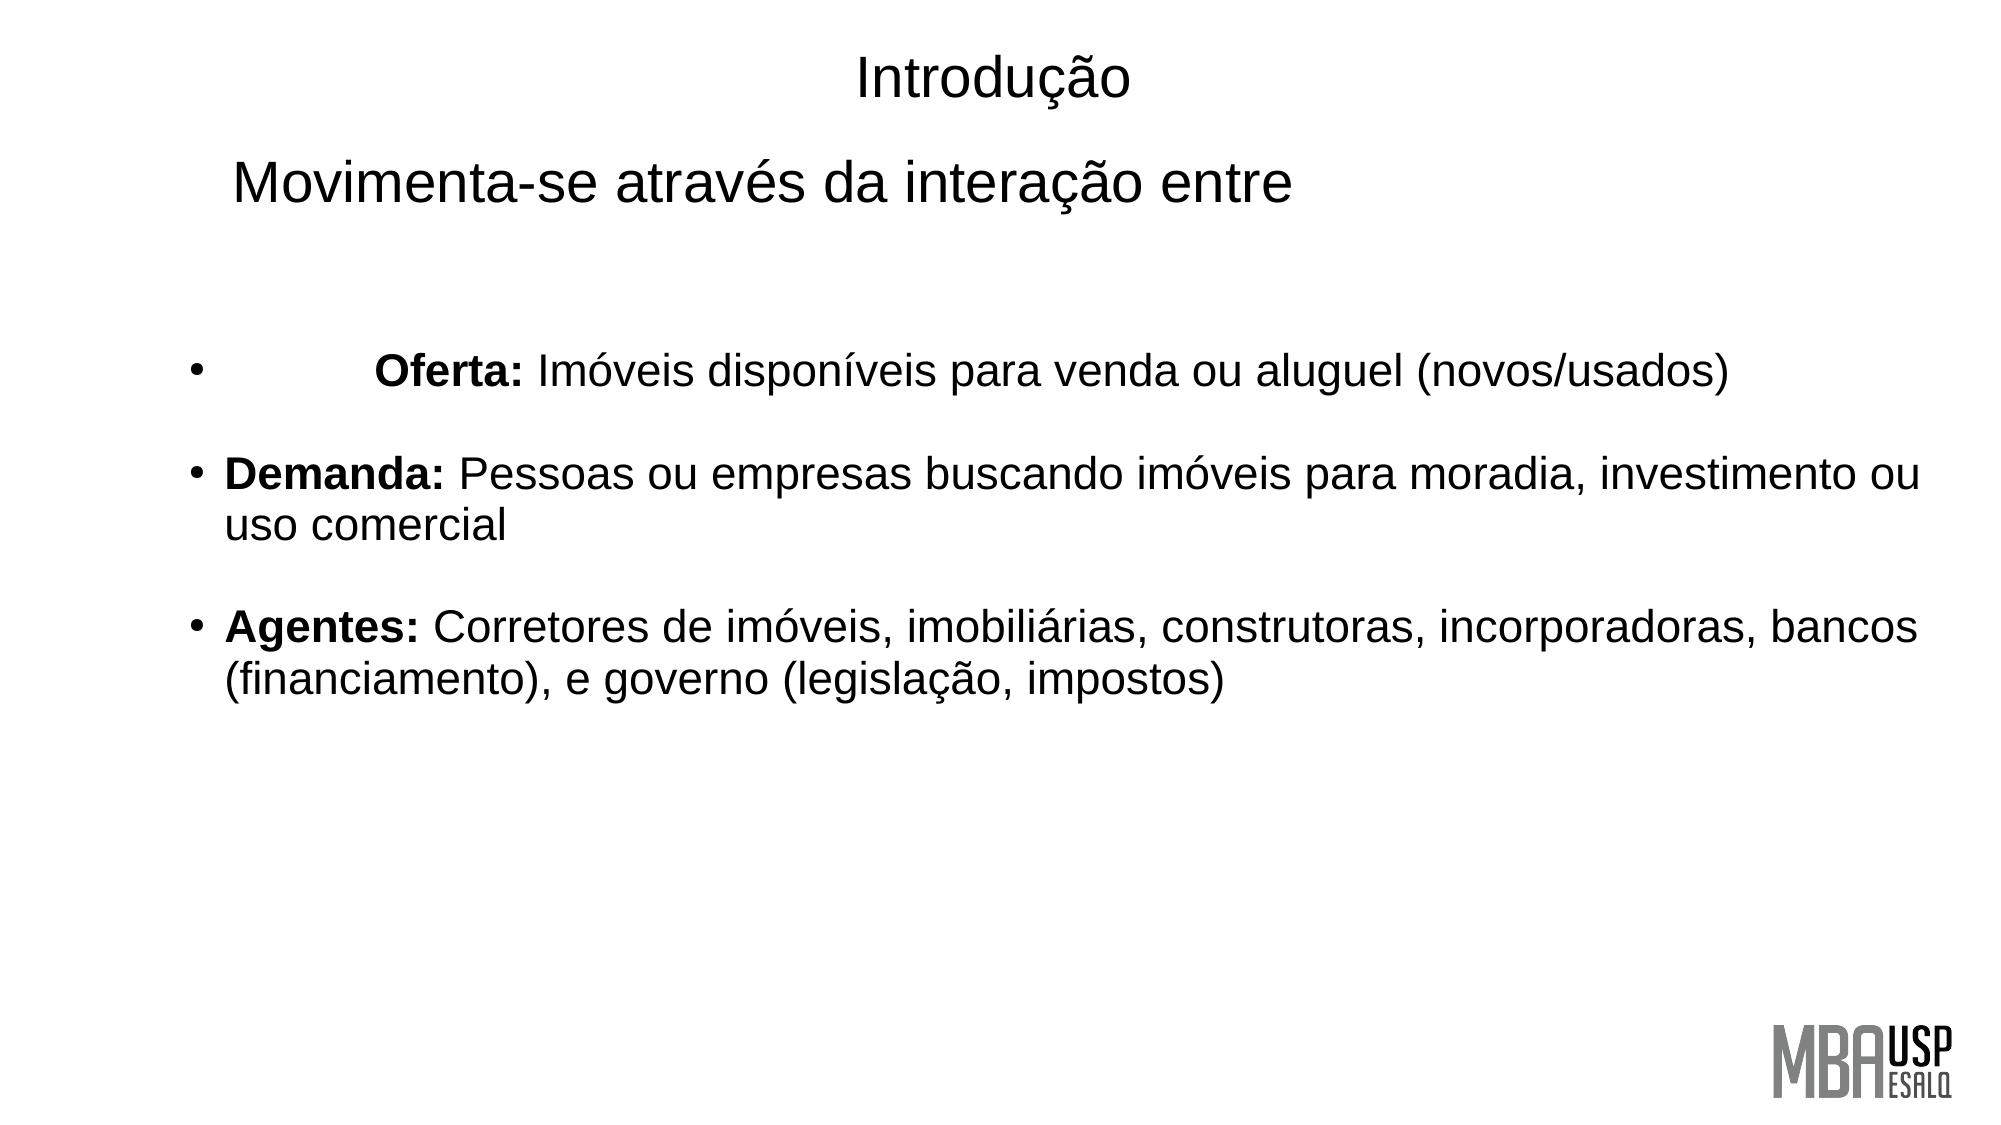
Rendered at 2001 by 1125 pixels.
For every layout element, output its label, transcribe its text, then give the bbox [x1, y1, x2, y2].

text_box Introdução [37, 37, 1951, 118]
picture [1765, 1021, 1960, 1102]
text_box Movimenta-se através da interação entre Oferta: Imóveis disponíveis para venda ou aluguel (novos/usados) Demanda: Pessoas ou empresas buscando imóveis para moradia, investimento ou uso comercial Agentes: Corretores de imóveis, imobiliárias, construtoras, incorporadoras, bancos (financiamento), e governo (legislação, impostos) [82, 150, 1951, 976]
